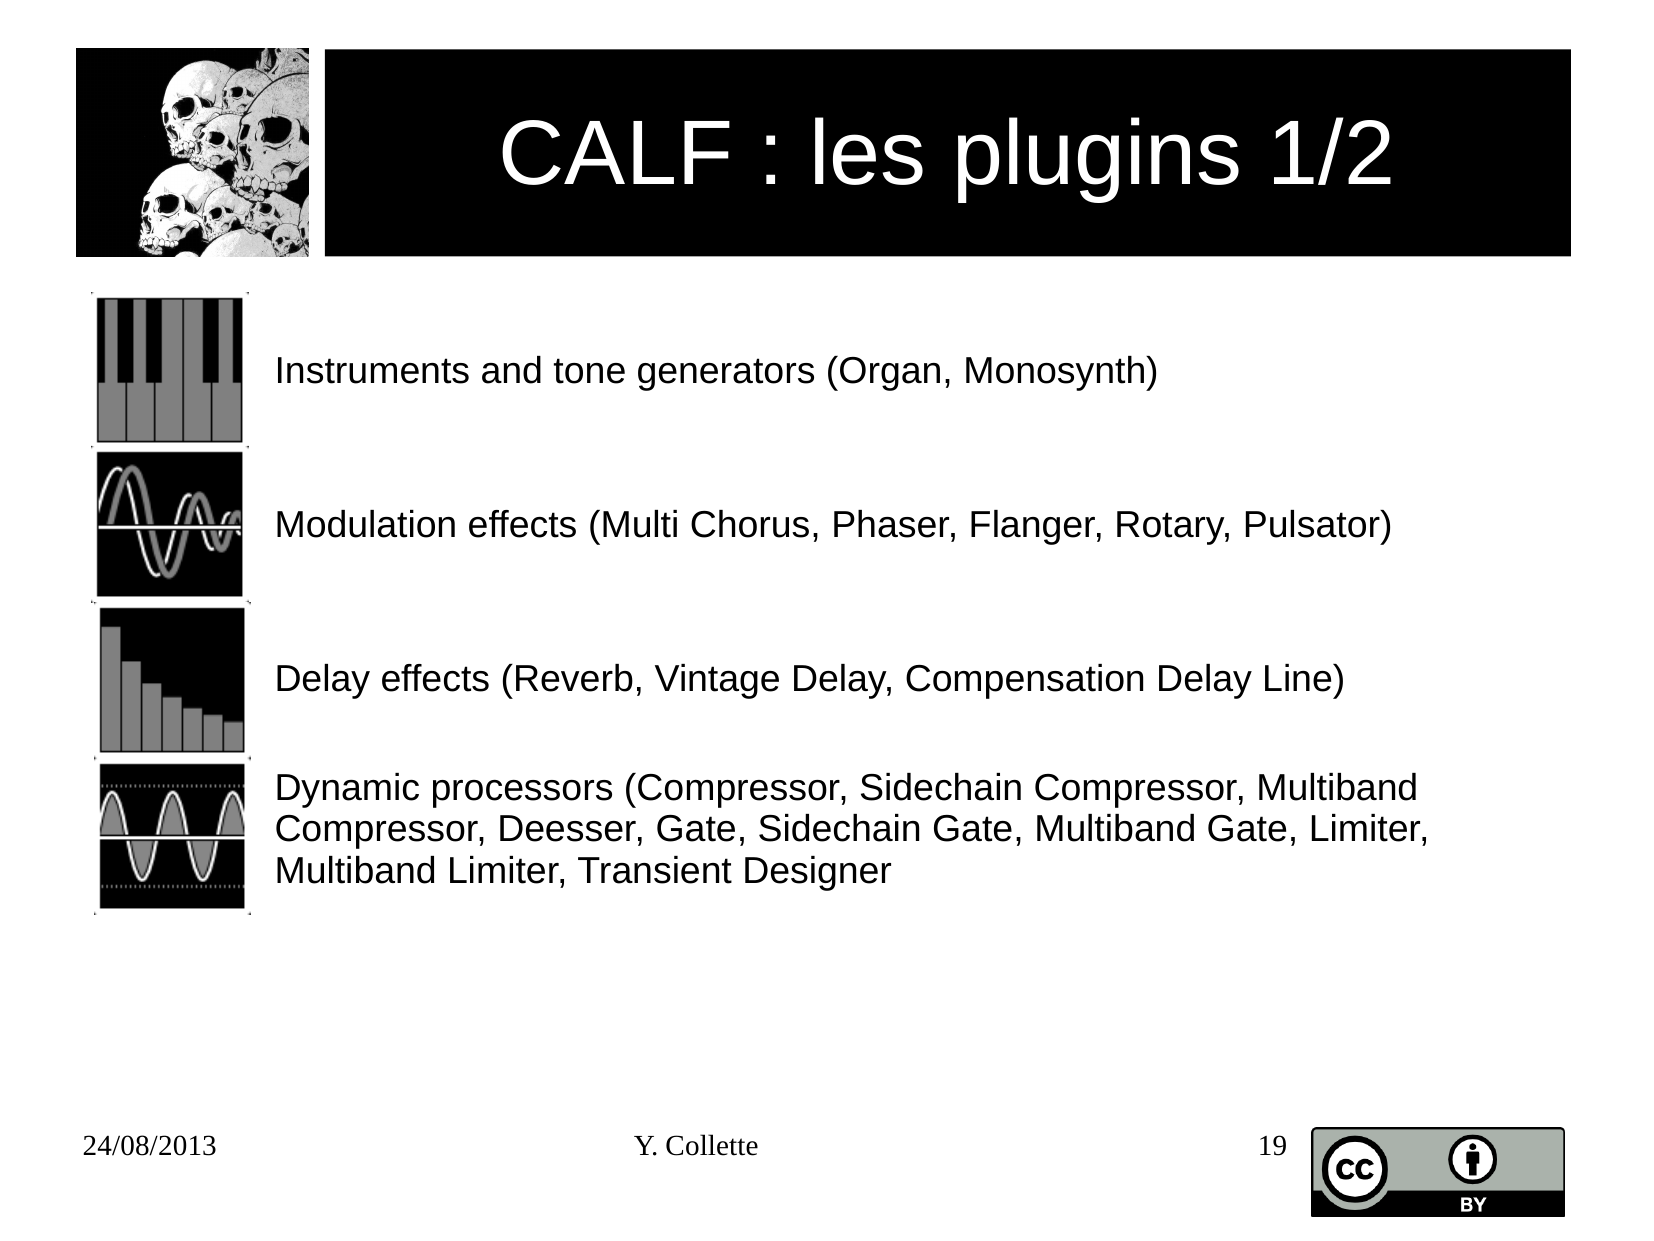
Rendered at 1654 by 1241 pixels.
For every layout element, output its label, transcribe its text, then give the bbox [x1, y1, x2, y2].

picture [91, 292, 251, 915]
picture [1311, 1127, 1565, 1217]
picture [76, 48, 309, 257]
text_box Instruments and tone generators (Organ, Monosynth) [259, 342, 1182, 400]
text_box Modulation effects (Multi Chorus, Phaser, Flanger, Rotary, Pulsator) [259, 496, 1430, 553]
text_box Delay effects (Reverb, Vintage Delay, Compensation Delay Line) [259, 649, 1536, 707]
text_box Dynamic processors (Compressor, Sidechain Compressor, Multiband Compressor, Deesser, Gate, Sidechain Gate, Multiband Gate, Limiter, Multiband Limiter, Transient Designer [259, 758, 1583, 900]
title CALF : les plugins 1/2 [324, 49, 1571, 257]
